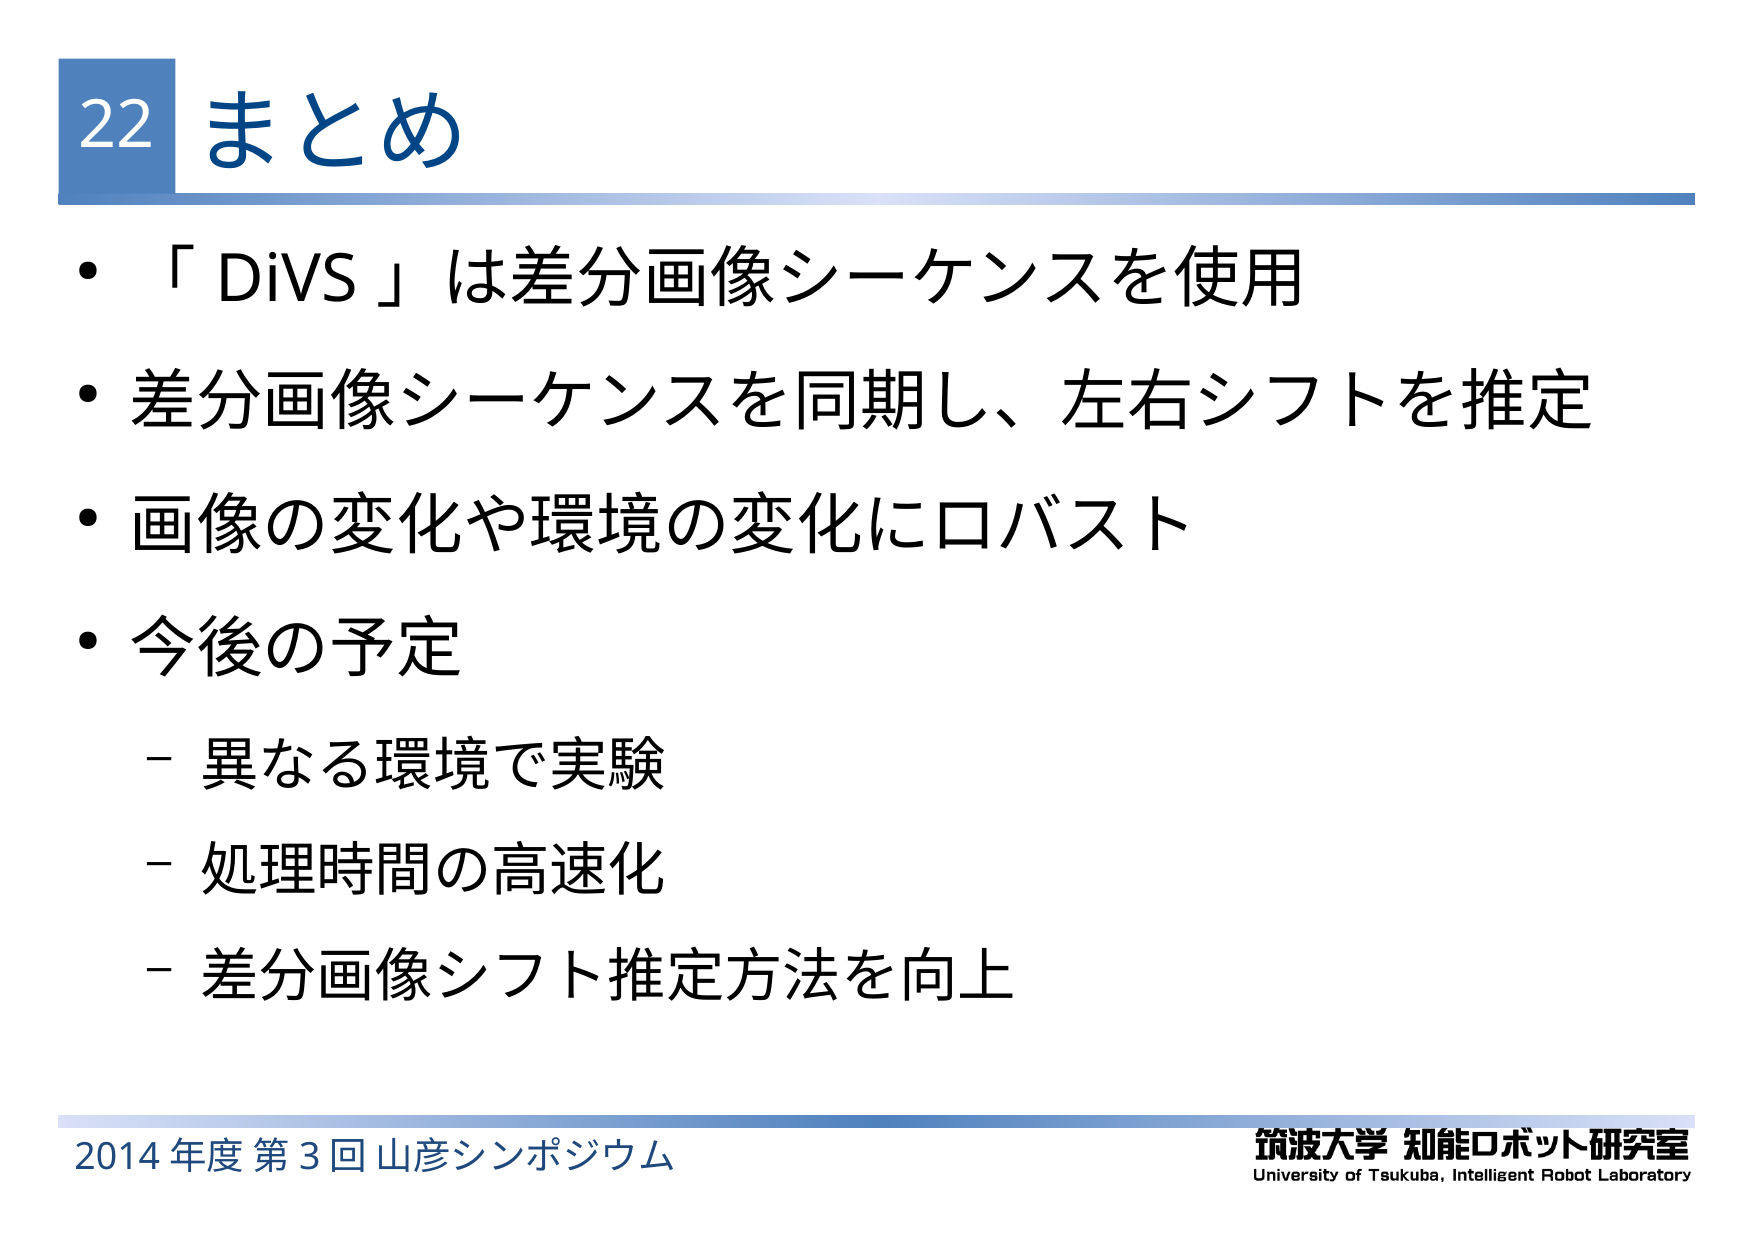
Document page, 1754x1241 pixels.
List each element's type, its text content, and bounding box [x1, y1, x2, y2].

title まとめ [193, 61, 1651, 205]
list 「DiVS」は差分画像シーケンスを使用 差分画像シーケンスを同期し、左右シフトを推定 画像の変化や環境の変化にロバスト 今後の予定 異なる環境で実験 処理時間の高速化 差分画像シフト推定方法を向上 [58, 223, 1754, 1116]
picture [1252, 1127, 1691, 1182]
